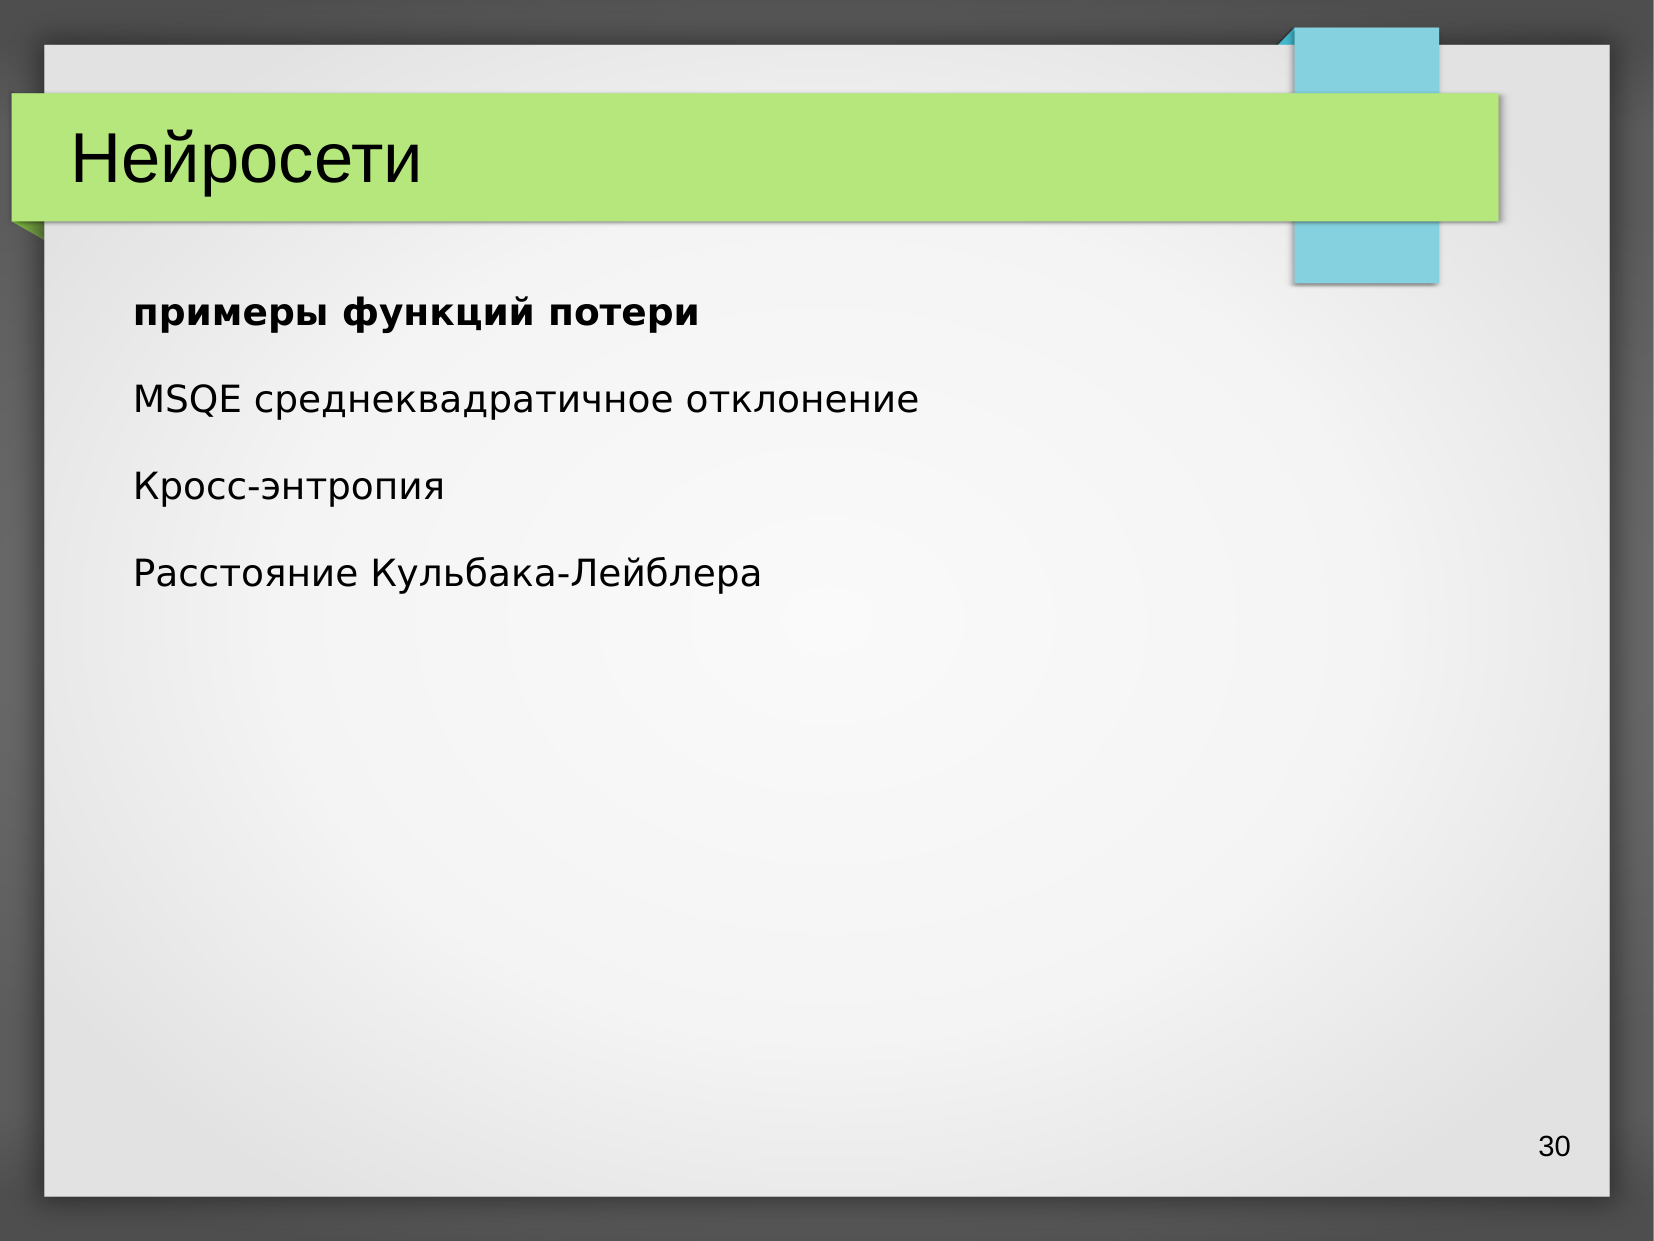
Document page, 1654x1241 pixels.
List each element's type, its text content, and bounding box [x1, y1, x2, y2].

title Нейросети [70, 118, 1205, 199]
picture [0, 0, 1654, 1241]
text_box примеры функций потери MSQE среднеквадратичное отклонение Кросс-энтропия Расстояние Кульбака-Лейблера [118, 283, 1276, 615]
